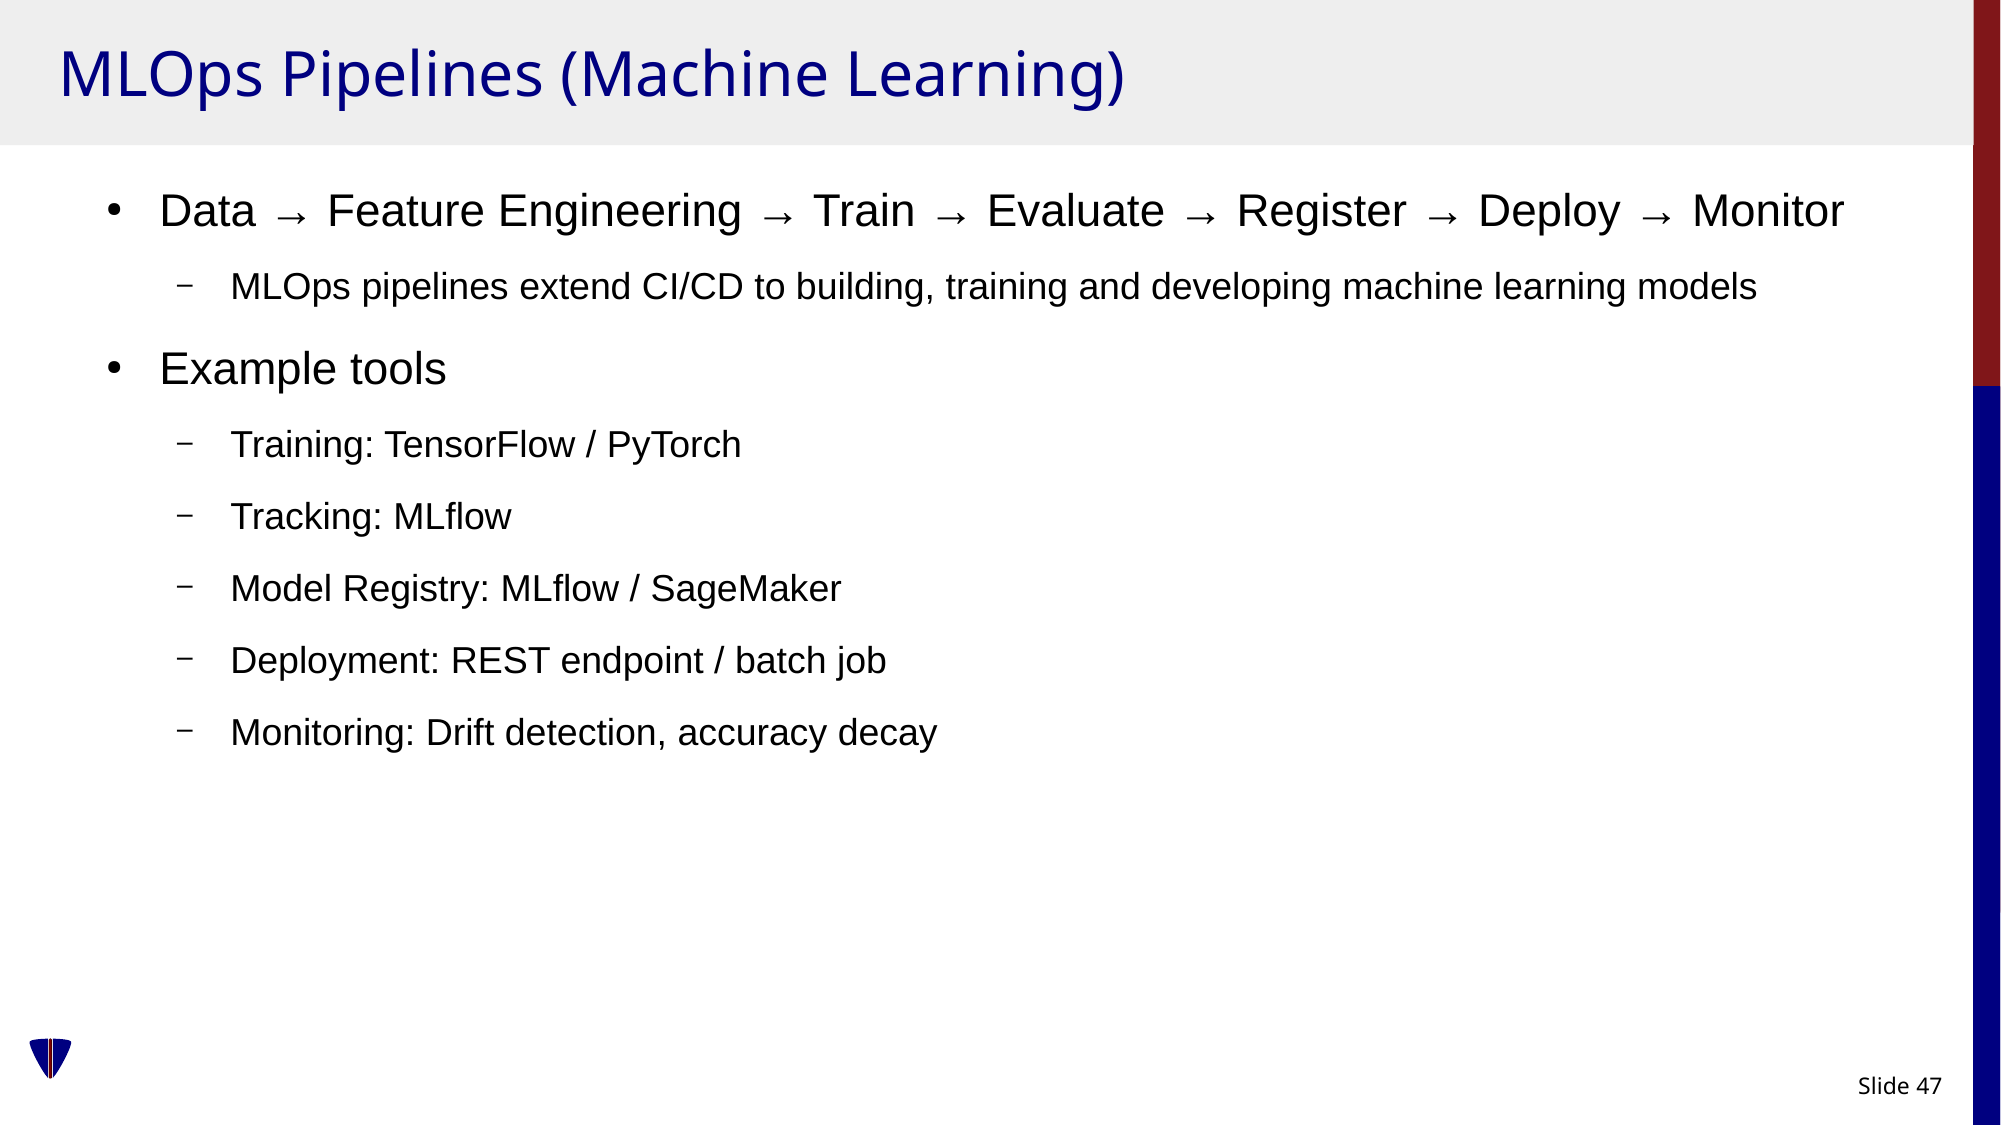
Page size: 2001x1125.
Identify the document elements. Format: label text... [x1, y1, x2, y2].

list Data → Feature Engineering → Train → Evaluate → Register → Deploy → Monitor MLOps pipelines extend CI/CD to building, training and developing machine learning models Example tools Training: TensorFlow / PyTorch Tracking: MLflow Model Registry: MLflow / SageMaker Deployment: REST endpoint / batch job Monitoring: Drift detection, accuracy decay [88, 177, 1873, 1034]
title MLOps Pipelines (Machine Learning) [0, 0, 1974, 146]
